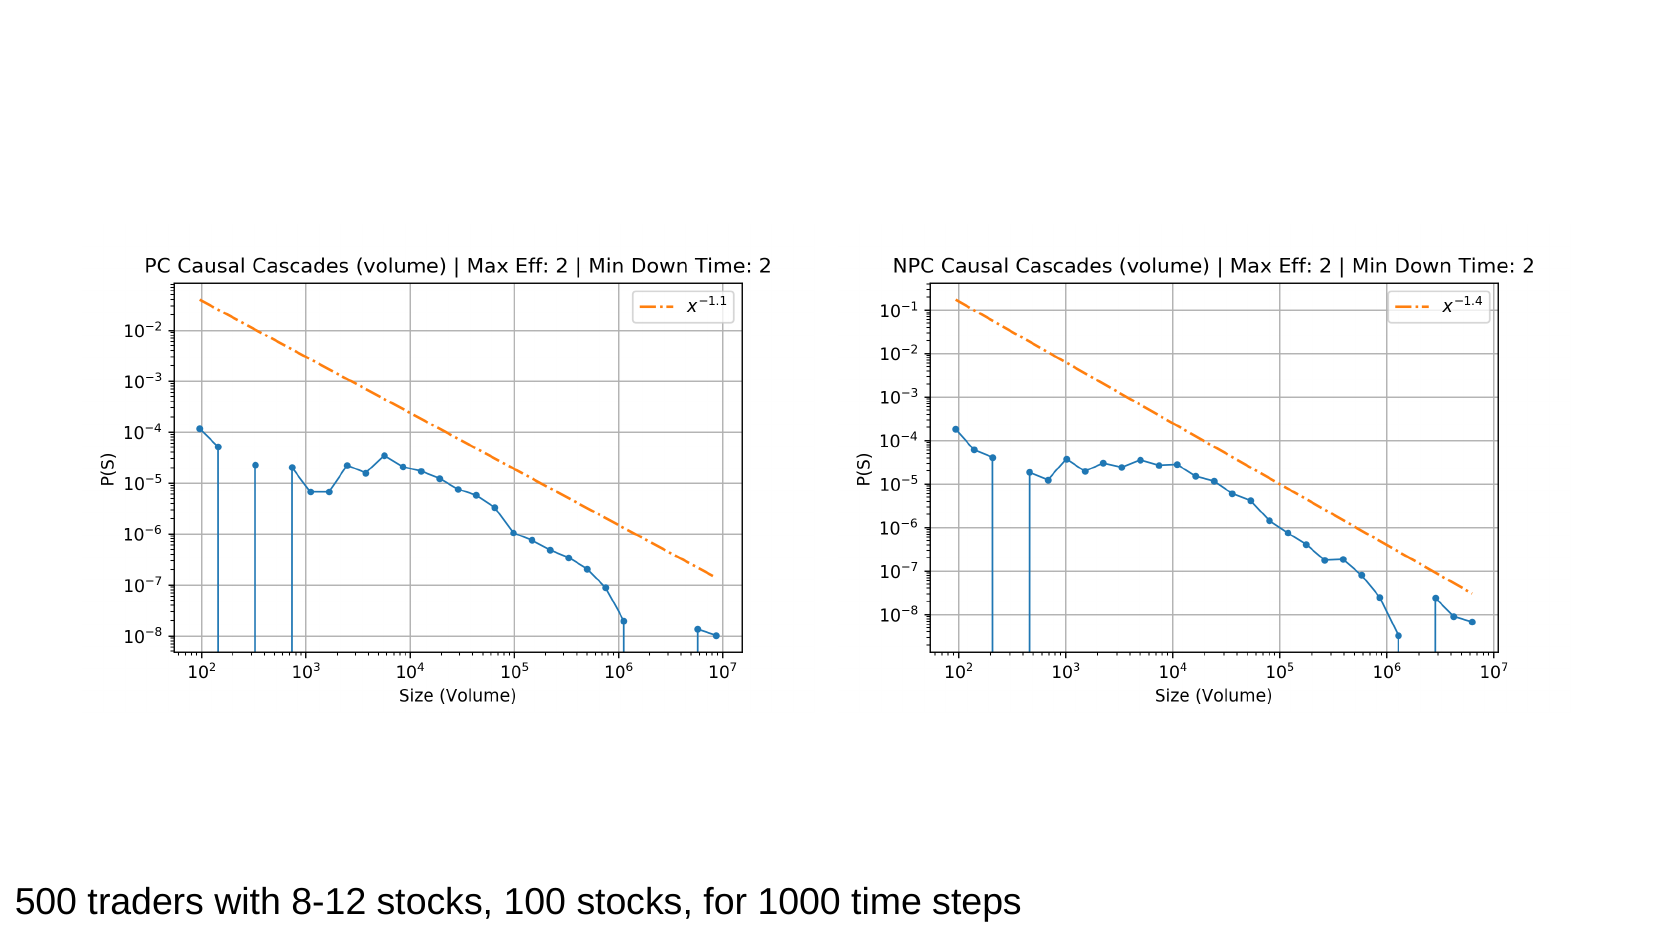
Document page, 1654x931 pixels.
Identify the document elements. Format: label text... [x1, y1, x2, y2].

picture [82, 224, 815, 713]
picture [838, 224, 1571, 713]
text_box 500 traders with 8-12 stocks, 100 stocks, for 1000 time steps [0, 873, 1038, 931]
